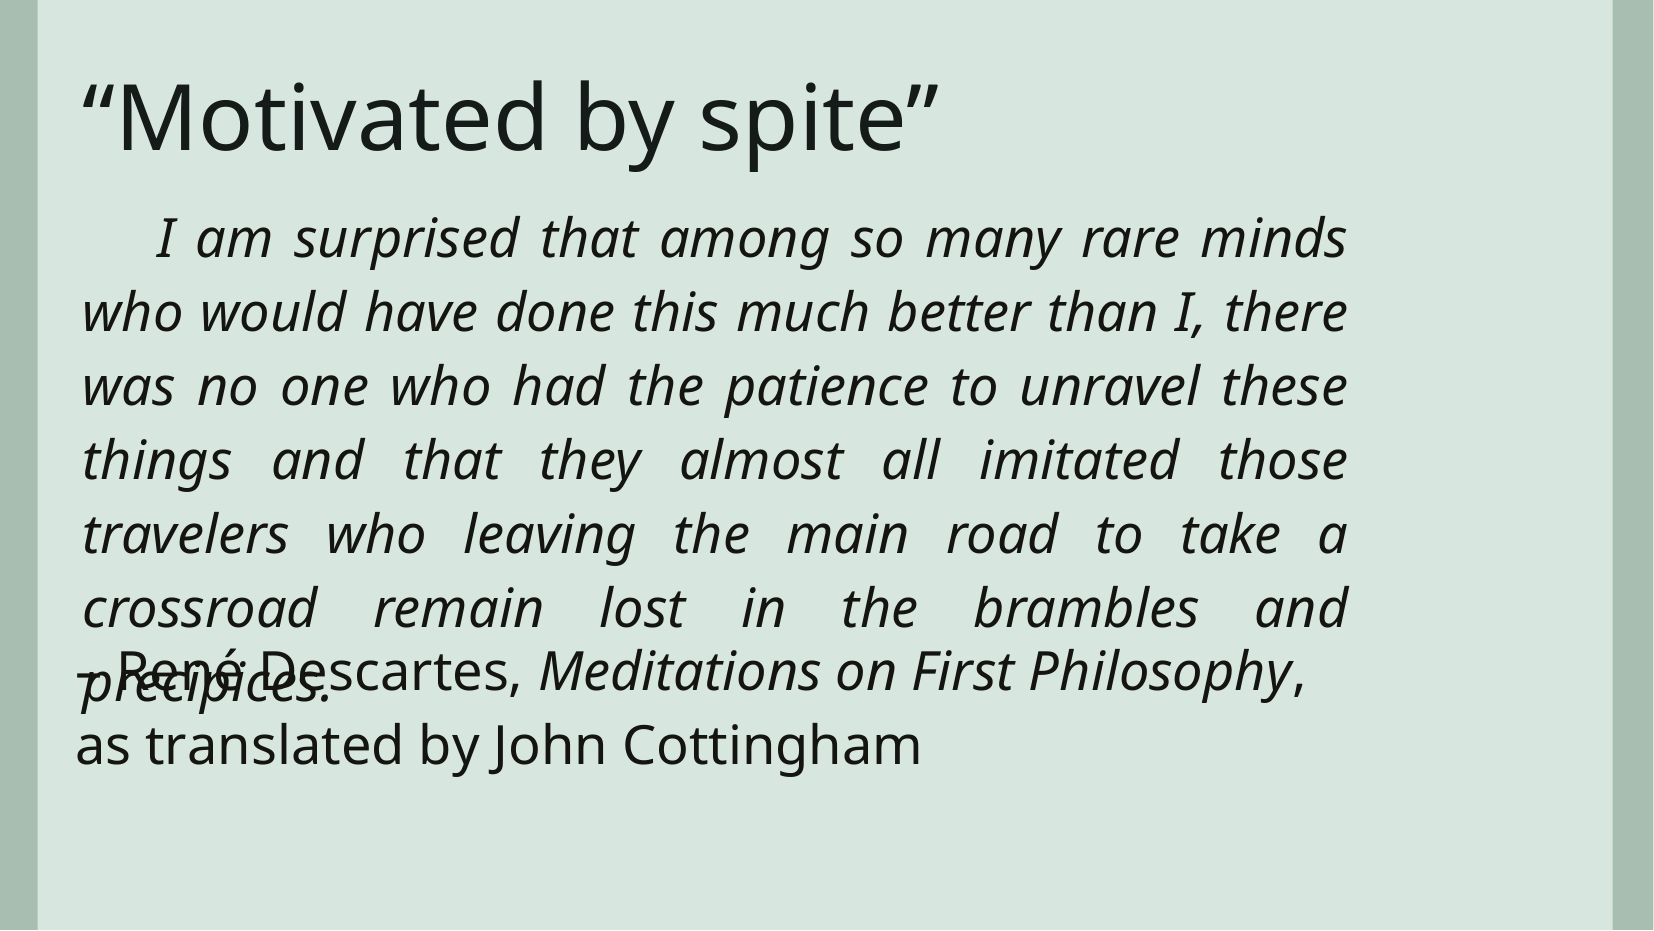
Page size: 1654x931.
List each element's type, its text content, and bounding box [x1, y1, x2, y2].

title “Motivated by spite” [82, 37, 1576, 193]
text_box – René Descartes, Meditations on First Philosophy, as translated by John Cottingham [75, 632, 1351, 764]
list I am surprised that among so many rare minds who would have done this much better than I, there was no one who had the patience to unravel these things and that they almost all imitated those travelers who leaving the main road to take a crossroad remain lost in the brambles and precipices. [82, 199, 1351, 740]
